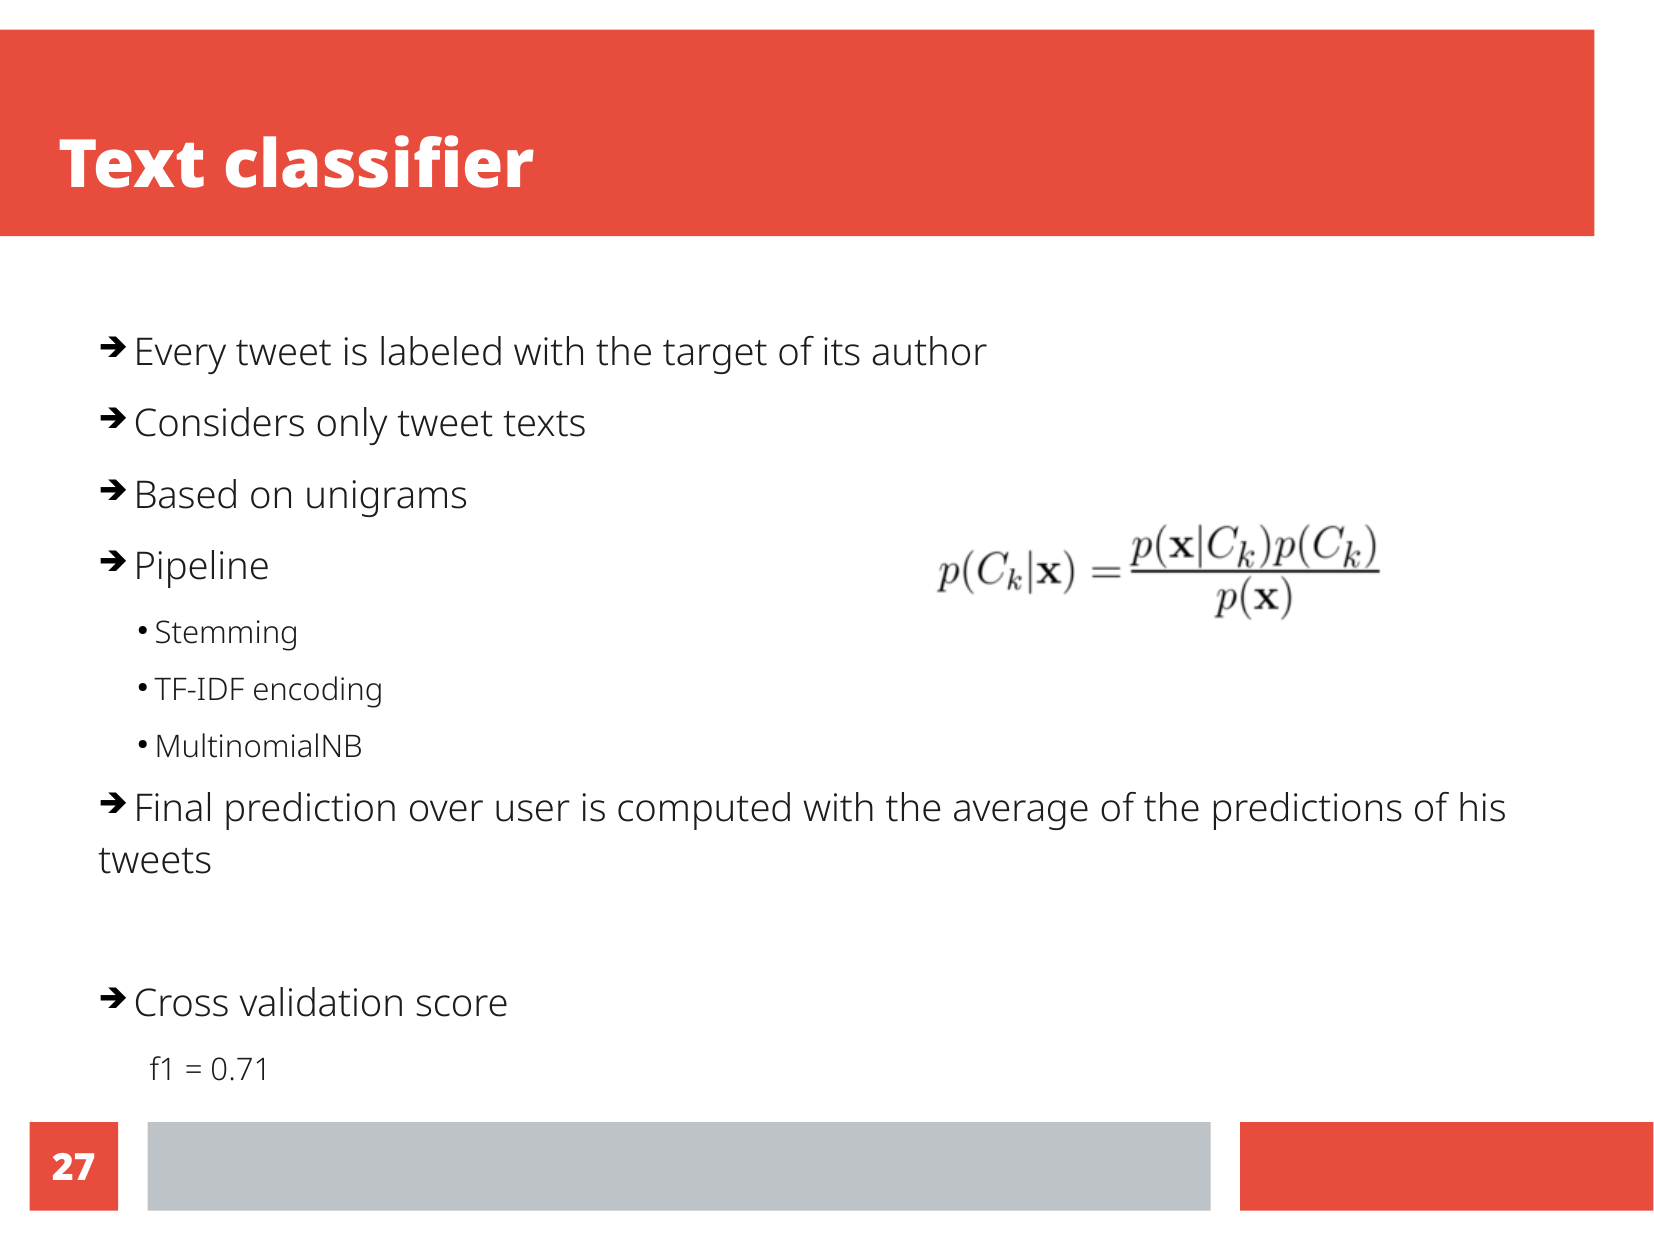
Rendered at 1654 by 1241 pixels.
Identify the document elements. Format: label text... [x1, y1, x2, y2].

picture [933, 511, 1386, 626]
list Every tweet is labeled with the target of its author Considers only tweet texts Based on unigrams Pipeline Stemming TF-IDF encoding MultinomialNB Final prediction over user is computed with the average of the predictions of his tweets Cross validation score f1 = 0.71 [59, 324, 1565, 1093]
title Text classifier [59, 59, 1595, 207]
